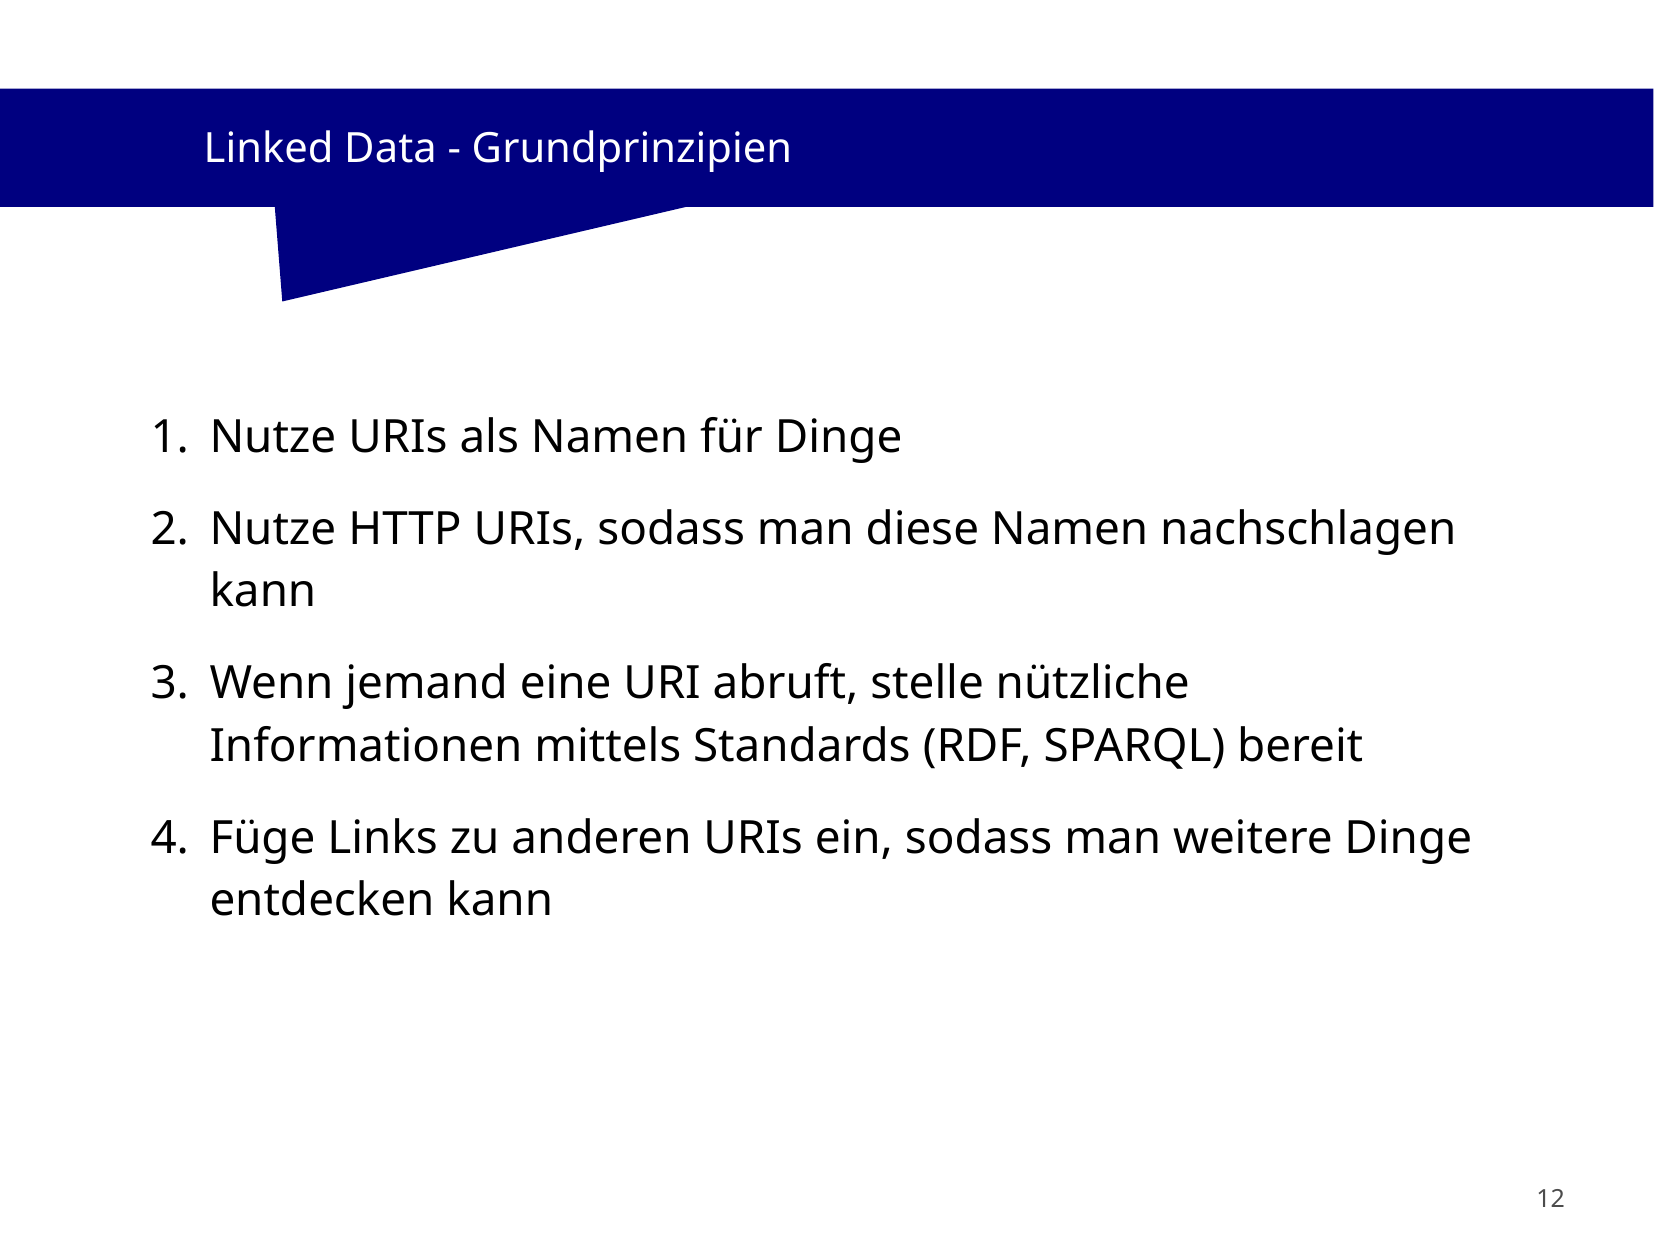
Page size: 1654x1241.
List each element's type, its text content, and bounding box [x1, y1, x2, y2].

text_box Linked Data - Grundprinzipien [188, 109, 874, 184]
text_box Nutze URIs als Namen für Dinge Nutze HTTP URIs, sodass man diese Namen nachschlagen kann Wenn jemand eine URI abruft, stelle nützliche Informationen mittels Standards (RDF, SPARQL) bereit Füge Links zu anderen URIs ein, sodass man weitere Dinge entdecken kann [135, 395, 1524, 1010]
text_box [0, 88, 1654, 302]
